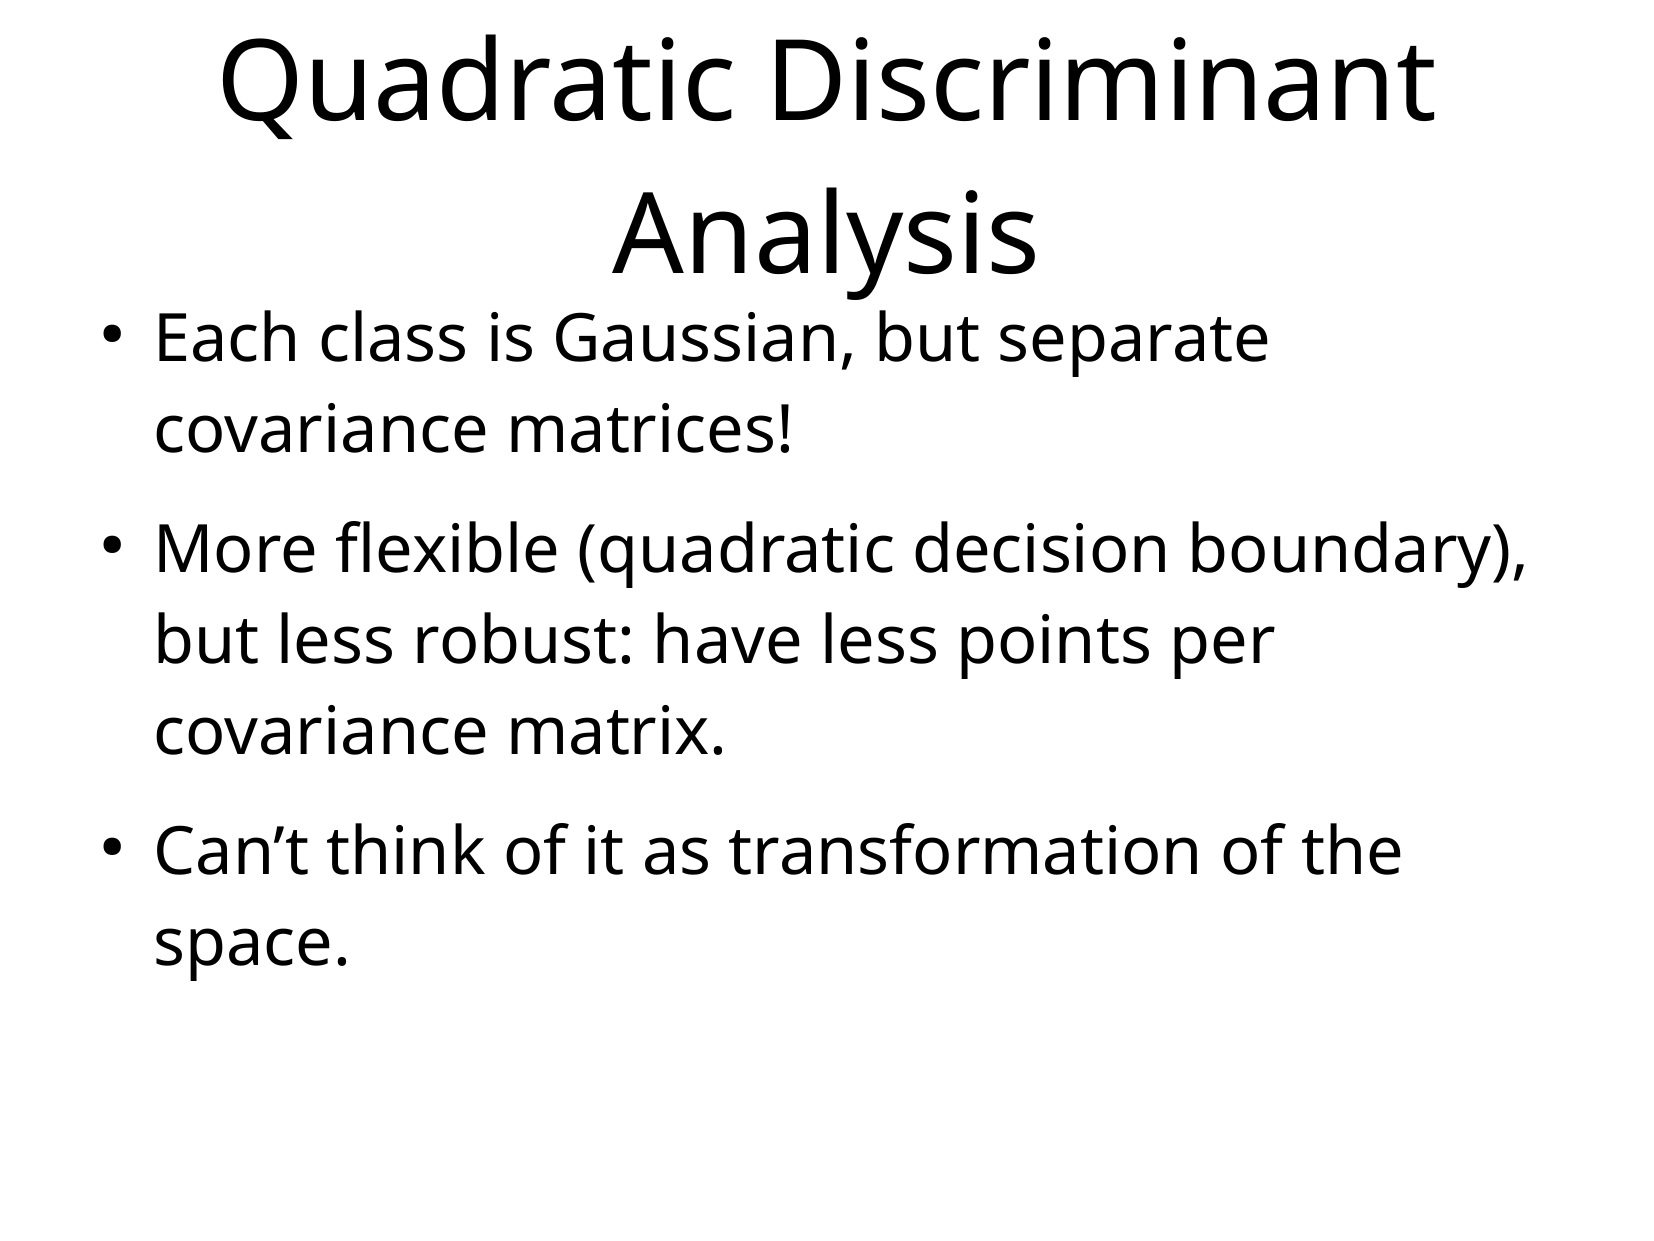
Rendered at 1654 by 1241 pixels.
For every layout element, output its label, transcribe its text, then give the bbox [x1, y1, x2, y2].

title Quadratic Discriminant Analysis [82, 49, 1571, 257]
list Each class is Gaussian, but separate covariance matrices! More flexible (quadratic decision boundary), but less robust: have less points per covariance matrix. Can’t think of it as transformation of the space. [82, 290, 1571, 1010]
